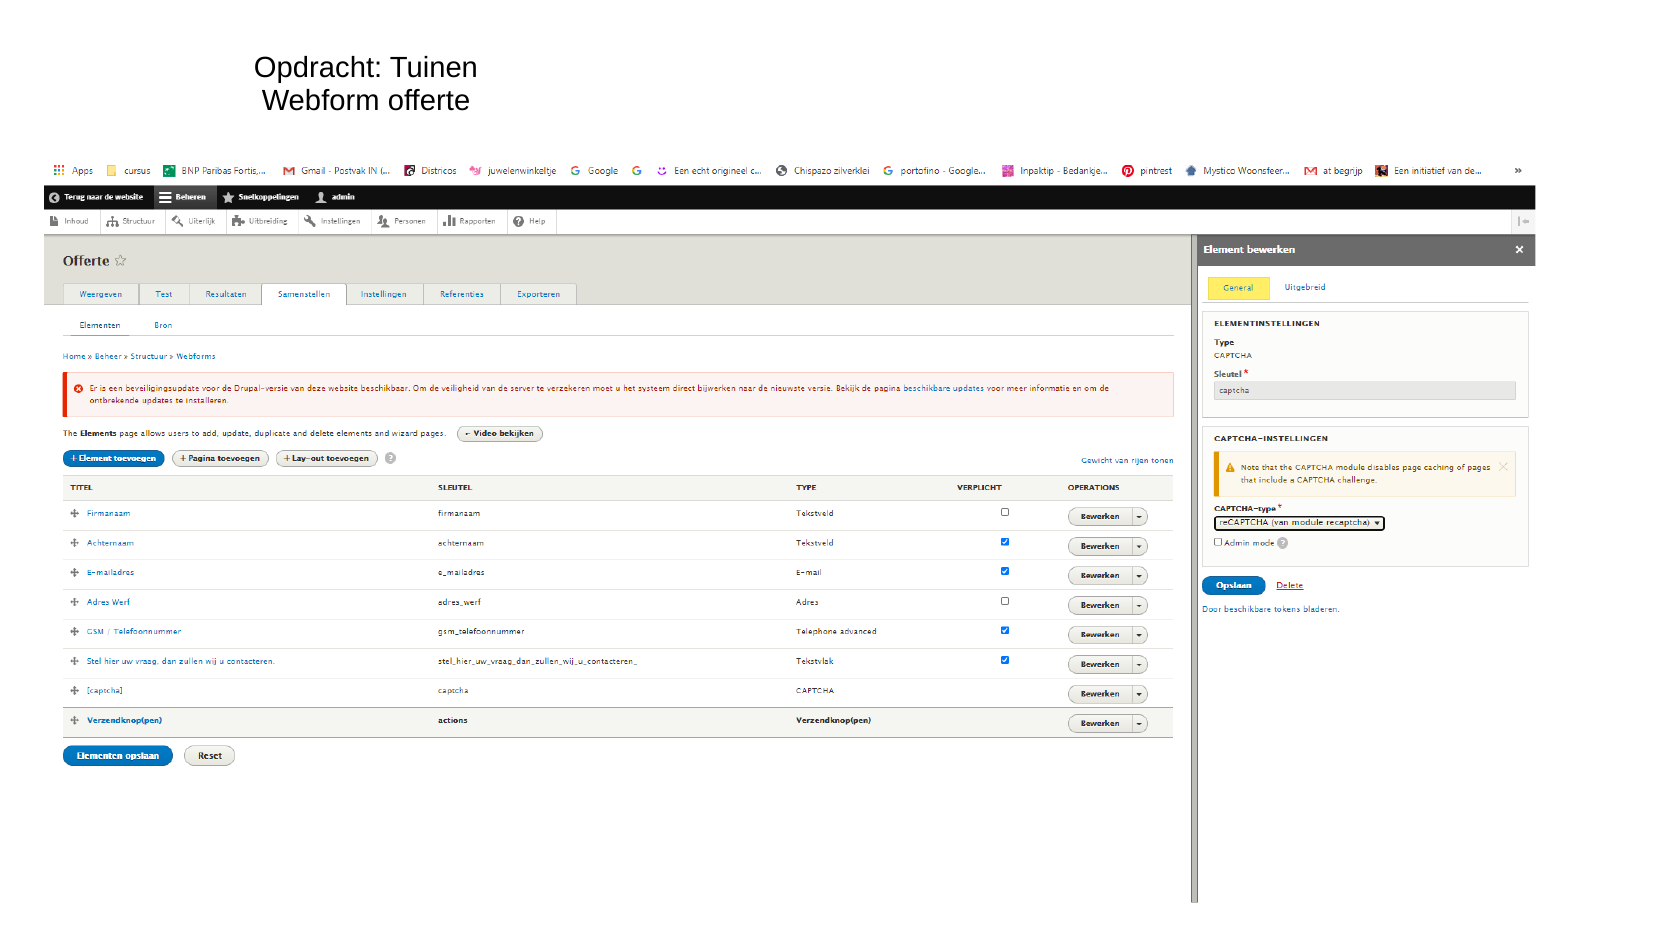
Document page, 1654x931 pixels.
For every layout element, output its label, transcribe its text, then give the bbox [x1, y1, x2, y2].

picture [44, 165, 1536, 909]
title Opdracht: Tuinen Webform offerte [82, 37, 650, 130]
